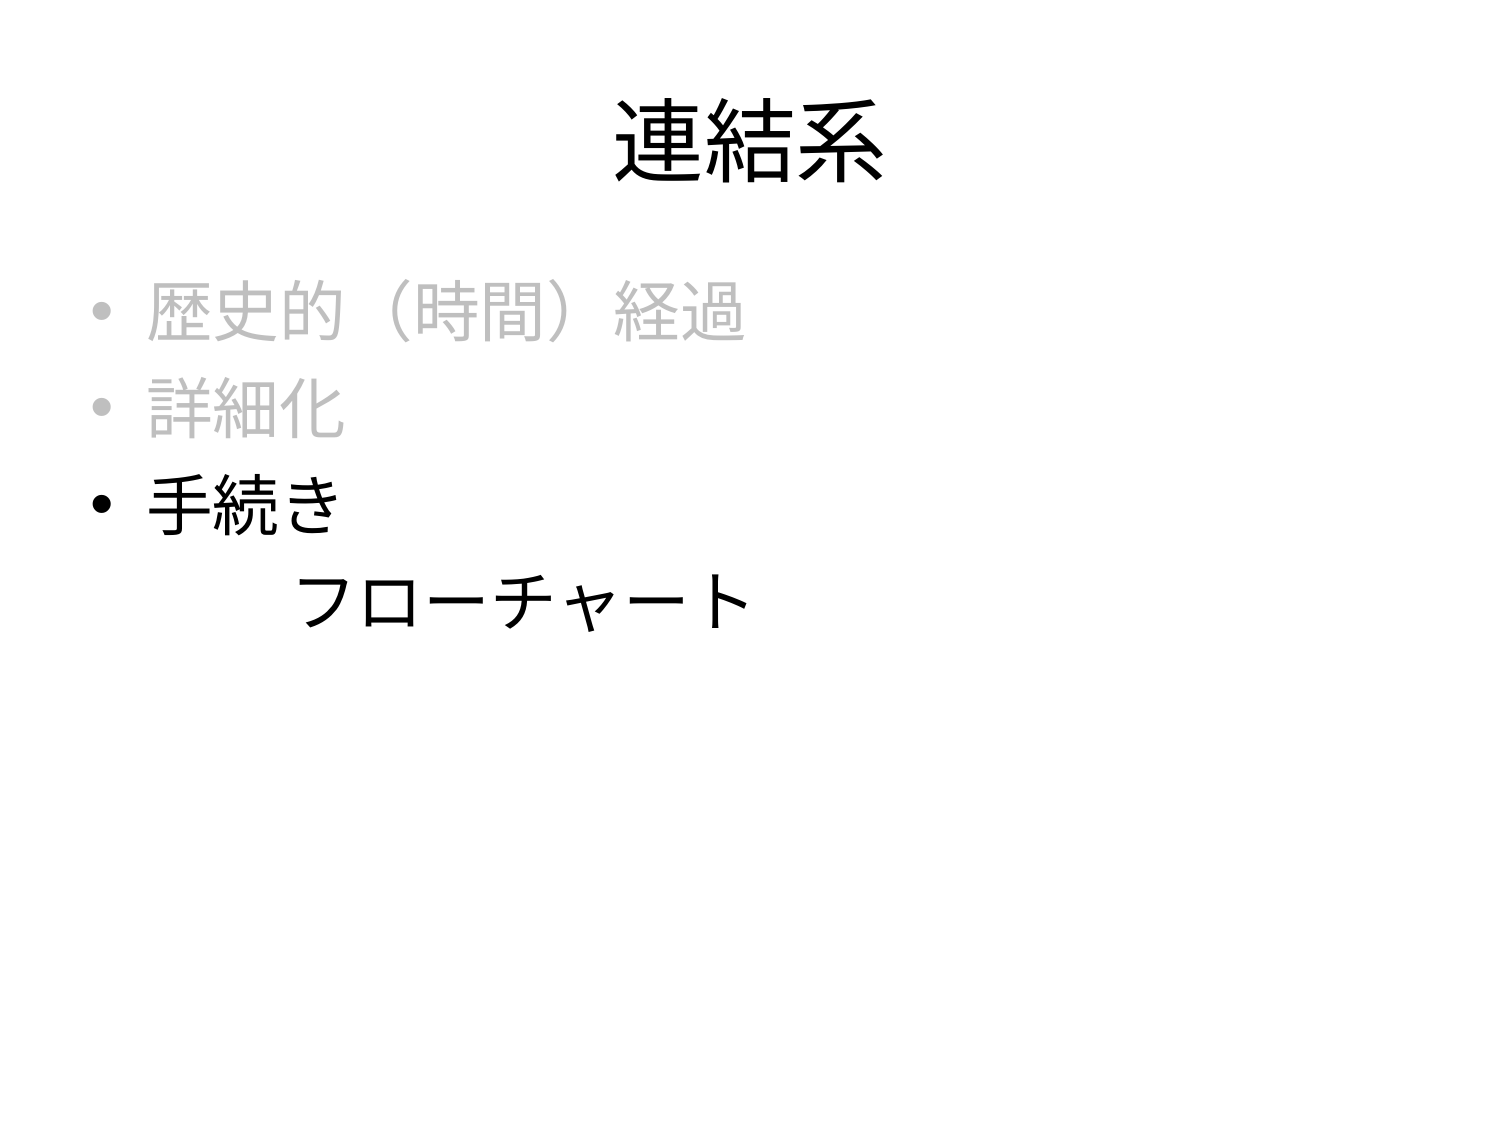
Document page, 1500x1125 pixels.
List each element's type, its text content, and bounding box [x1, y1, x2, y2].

list 歴史的（時間）経過 詳細化 手続き フローチャート [75, 262, 1426, 1006]
title 連結系 [75, 45, 1426, 233]
